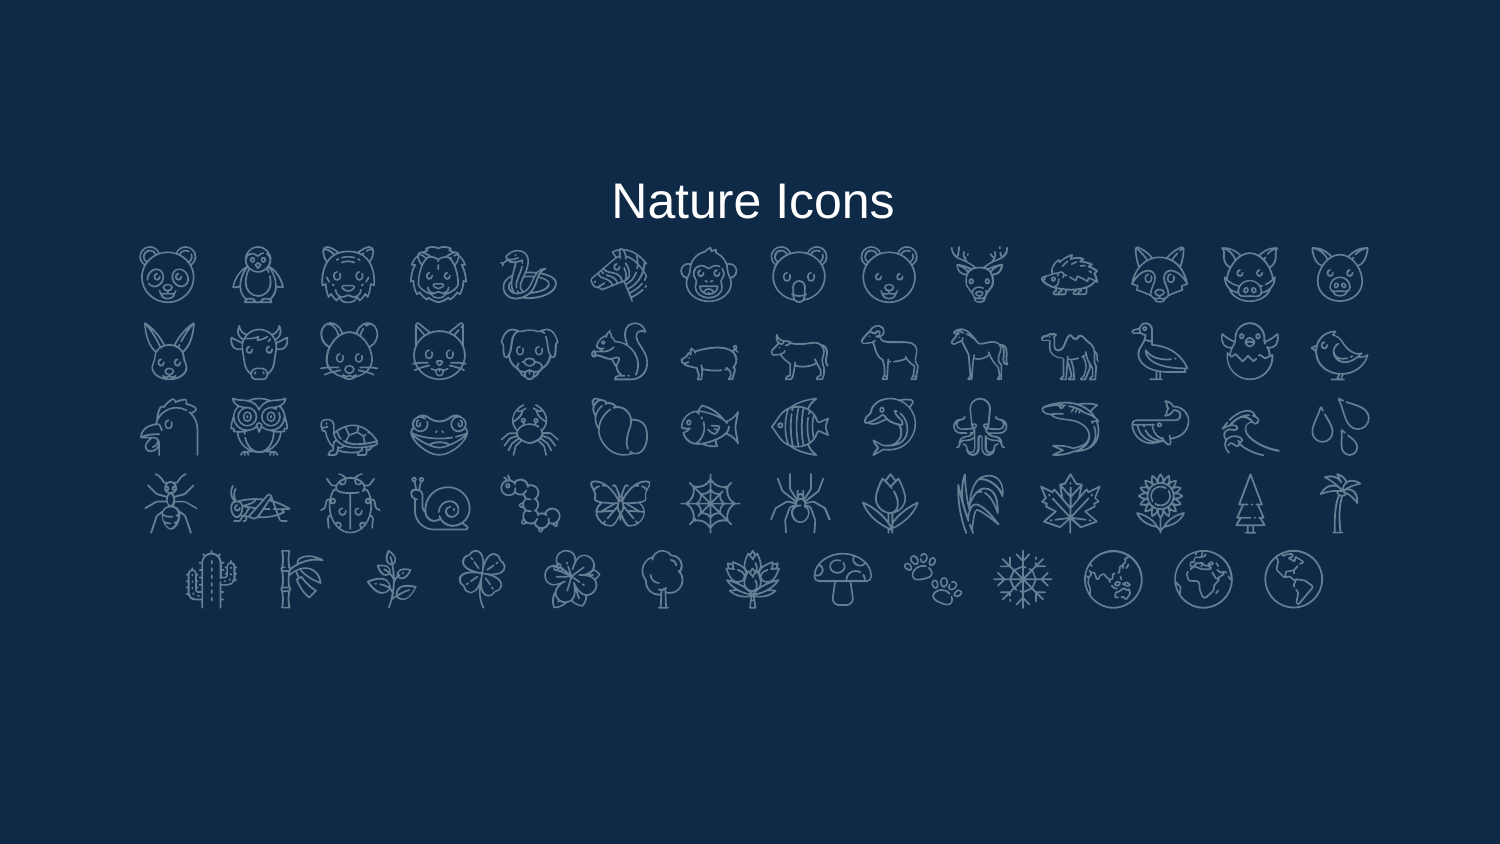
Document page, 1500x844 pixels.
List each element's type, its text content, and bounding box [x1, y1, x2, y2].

text_box [1084, 550, 1143, 609]
text_box [230, 485, 291, 522]
text_box [1338, 398, 1370, 430]
text_box [232, 246, 284, 304]
text_box [680, 473, 741, 534]
title Nature Icons [175, 153, 1332, 233]
text_box [770, 473, 831, 534]
text_box [903, 552, 936, 581]
text_box [410, 246, 468, 304]
text_box [1221, 247, 1279, 303]
text_box [1311, 406, 1334, 443]
text_box [590, 247, 648, 302]
text_box [544, 549, 601, 609]
text_box [1131, 400, 1190, 446]
text_box [591, 397, 648, 456]
text_box [1040, 254, 1099, 296]
text_box [590, 480, 651, 527]
text_box [951, 246, 1008, 303]
text_box [770, 334, 829, 381]
text_box [1320, 473, 1362, 534]
text_box [185, 549, 238, 609]
text_box [770, 246, 828, 304]
text_box [1311, 247, 1369, 302]
text_box [500, 404, 559, 456]
text_box [1221, 409, 1280, 457]
text_box [1235, 473, 1266, 534]
text_box [139, 246, 197, 304]
text_box [280, 550, 324, 609]
text_box [144, 473, 198, 534]
text_box [1041, 401, 1100, 456]
text_box [1340, 429, 1359, 456]
text_box [771, 397, 829, 456]
text_box [164, 419, 173, 430]
text_box [366, 549, 417, 609]
text_box [680, 344, 739, 381]
text_box [144, 322, 195, 381]
text_box [680, 404, 739, 448]
text_box [412, 322, 467, 381]
text_box [1040, 473, 1101, 534]
text_box [230, 397, 289, 456]
text_box [860, 325, 919, 381]
text_box [863, 397, 917, 456]
text_box [1264, 549, 1324, 609]
text_box [641, 549, 684, 609]
text_box [320, 322, 379, 381]
text_box [410, 476, 471, 531]
text_box [1174, 550, 1233, 609]
text_box [1131, 322, 1189, 381]
text_box [230, 325, 289, 381]
text_box [951, 328, 1009, 381]
text_box [931, 577, 963, 606]
text_box [1131, 246, 1189, 303]
text_box [1310, 330, 1369, 381]
text_box [725, 549, 780, 609]
text_box [680, 246, 738, 303]
text_box [993, 549, 1053, 609]
text_box [953, 397, 1008, 456]
text_box [1136, 473, 1185, 534]
text_box [957, 473, 1004, 534]
text_box [321, 246, 376, 304]
text_box [591, 322, 649, 381]
text_box [1040, 332, 1099, 381]
text_box [410, 414, 469, 456]
text_box [860, 246, 918, 304]
text_box [1221, 322, 1279, 381]
text_box [320, 473, 381, 534]
text_box [862, 473, 919, 534]
text_box [458, 549, 506, 609]
text_box [499, 249, 558, 300]
text_box [320, 418, 379, 456]
text_box [140, 398, 199, 456]
text_box [500, 328, 559, 381]
text_box [813, 552, 873, 606]
text_box [500, 474, 561, 533]
